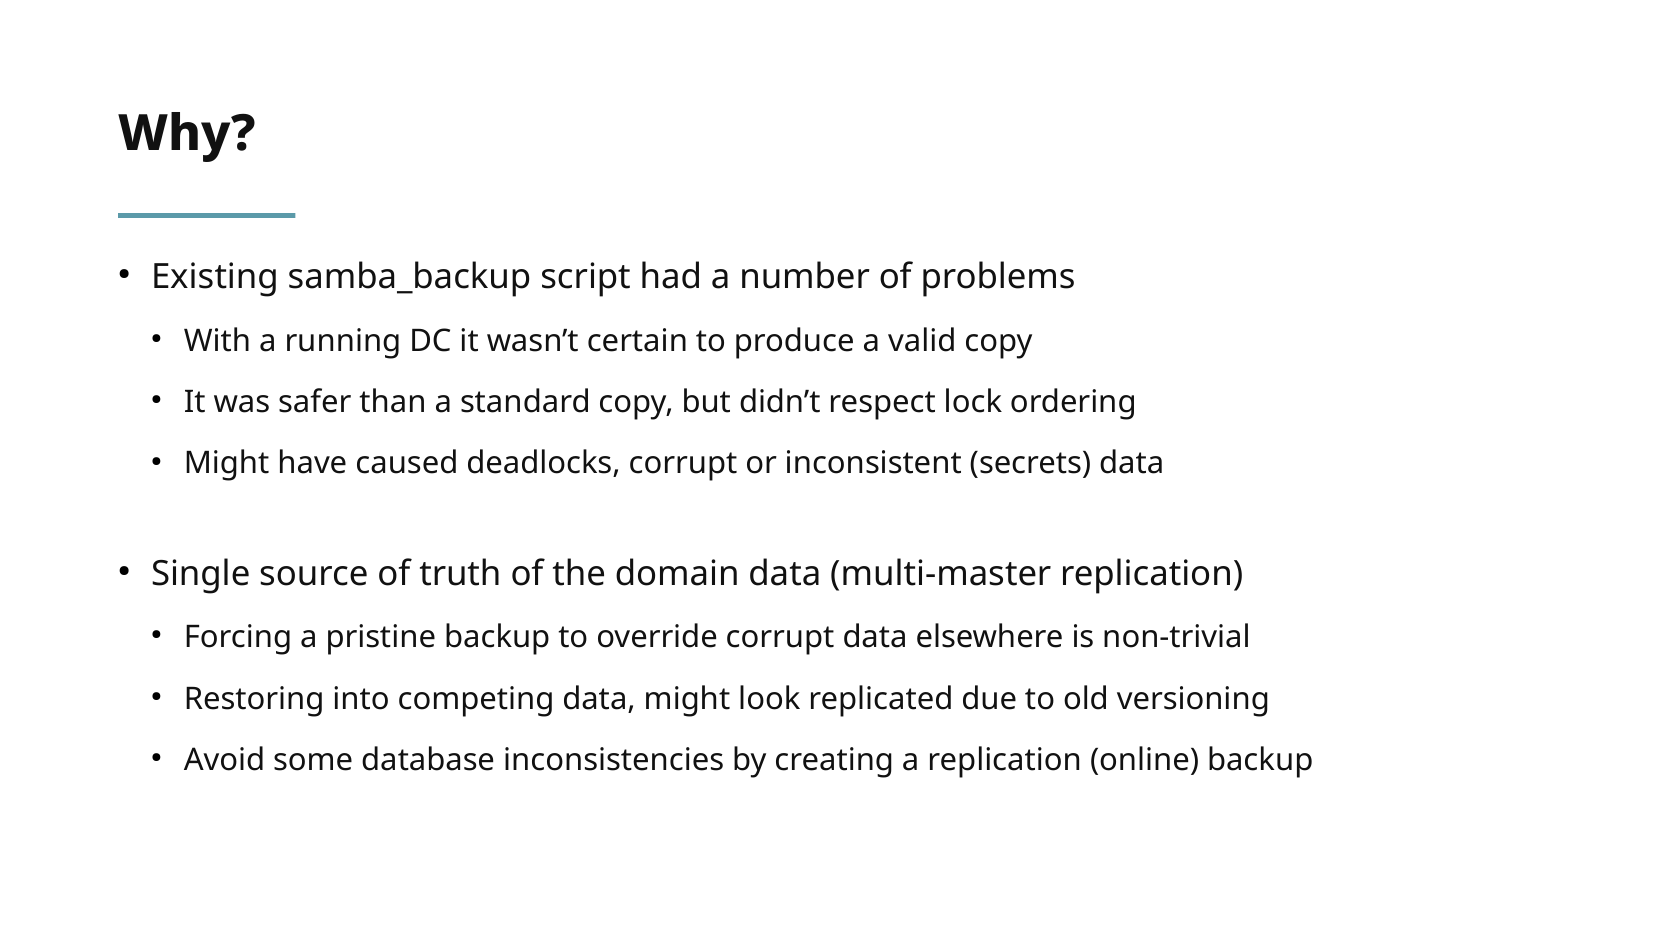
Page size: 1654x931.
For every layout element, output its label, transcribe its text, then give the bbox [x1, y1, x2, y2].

title Why? [118, 94, 1536, 166]
list Existing samba_backup script had a number of problems With a running DC it wasn’t certain to produce a valid copy It was safer than a standard copy, but didn’t respect lock ordering Might have caused deadlocks, corrupt or inconsistent (secrets) data Single source of truth of the domain data (multi-master replication) Forcing a pristine backup to override corrupt data elsewhere is non-trivial Restoring into competing data, might look replicated due to old versioning Avoid some database inconsistencies by creating a replication (online) backup [118, 250, 1536, 783]
